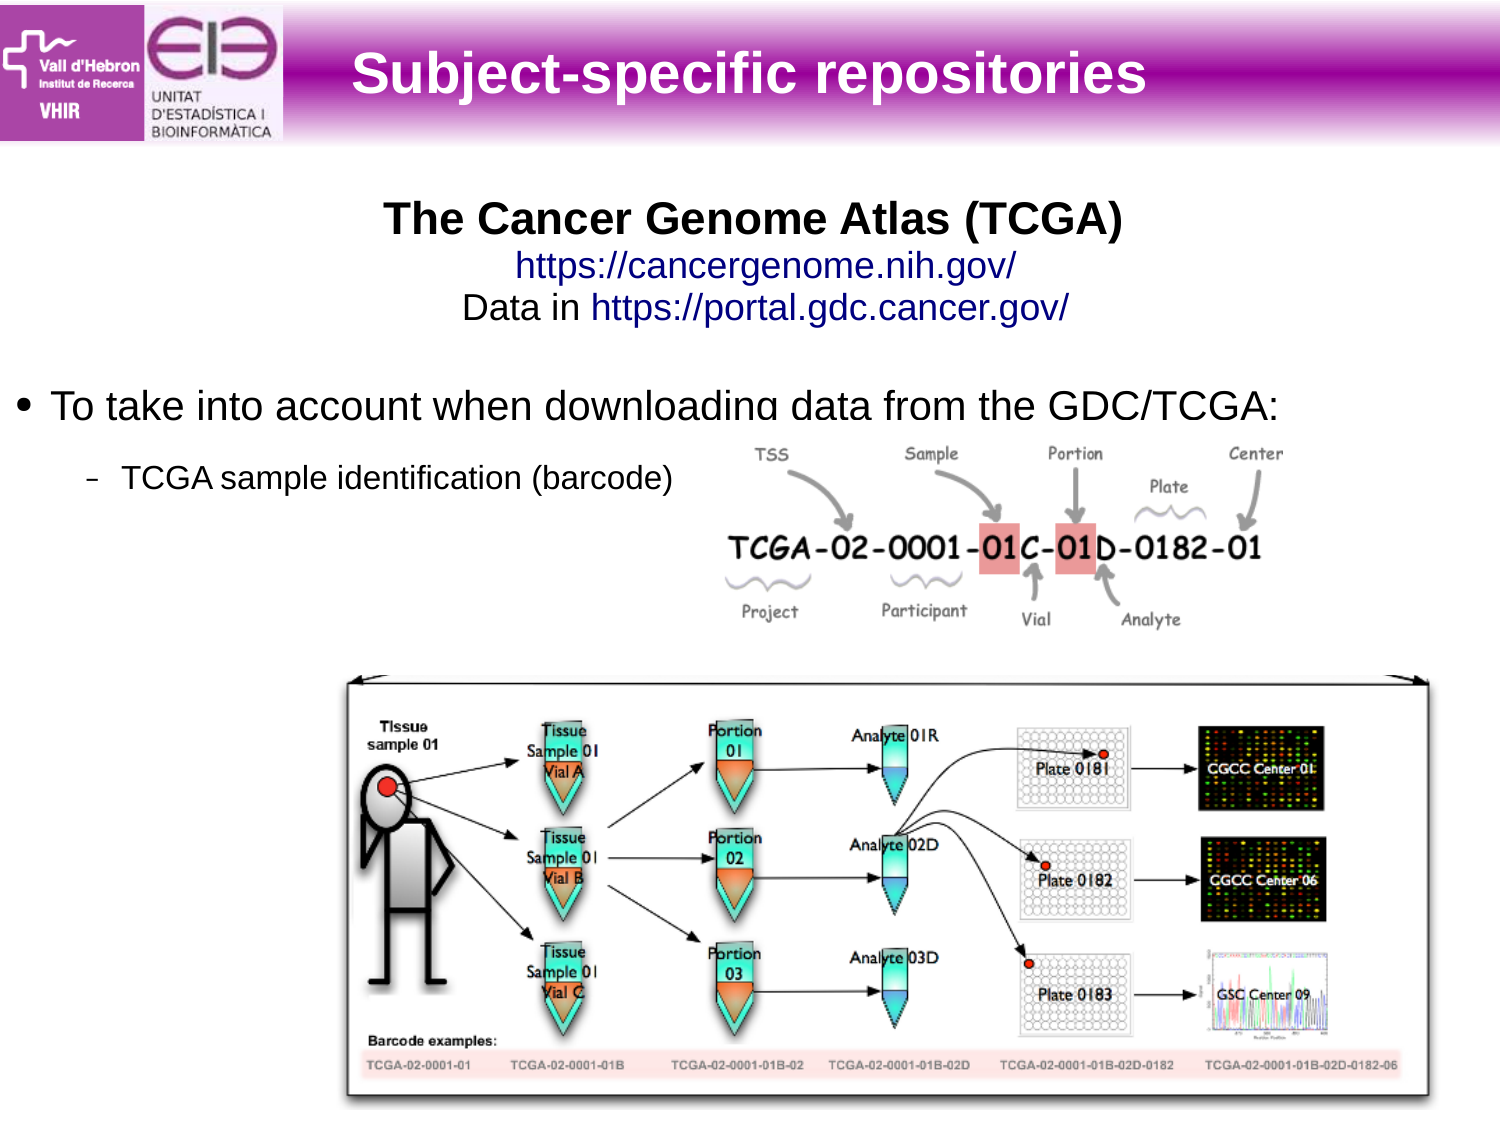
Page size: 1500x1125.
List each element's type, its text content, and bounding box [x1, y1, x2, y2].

text_box Subject-specific repositories [0, 0, 1500, 148]
text_box To take into account when downloading data from the GDC/TCGA: TCGA sample identification (barcode) [0, 375, 1486, 796]
picture [330, 675, 1445, 1111]
text_box The Cancer Genome Atlas (TCGA) https://cancergenome.nih.gov/ Data in https://portal.gdc.cancer.gov/ [368, 160, 1164, 336]
picture [0, 5, 284, 141]
picture [706, 420, 1283, 651]
